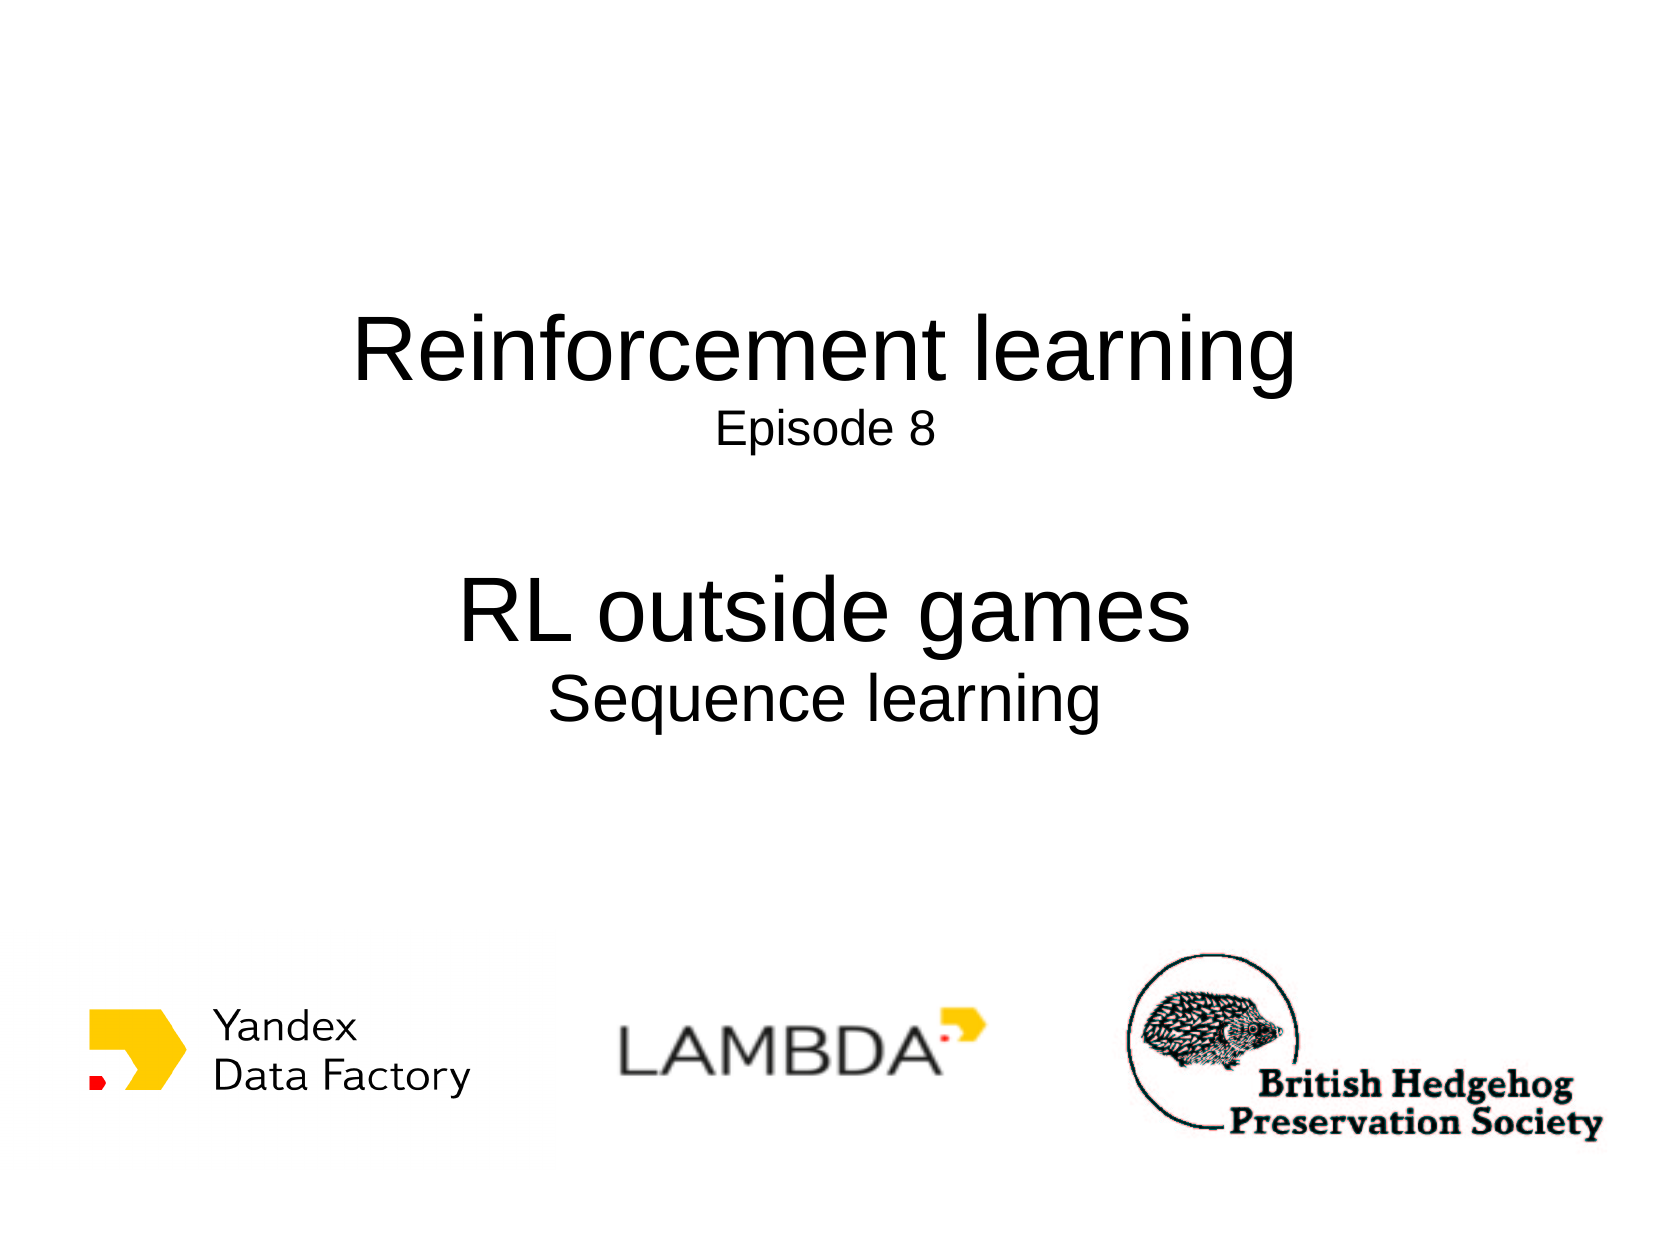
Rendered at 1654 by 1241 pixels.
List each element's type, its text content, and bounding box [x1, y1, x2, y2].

picture [0, 929, 556, 1171]
text_box Reinforcement learning Episode 8 RL outside games Sequence learning [0, 297, 1654, 737]
picture [1050, 869, 1654, 1241]
picture [585, 872, 1006, 1213]
